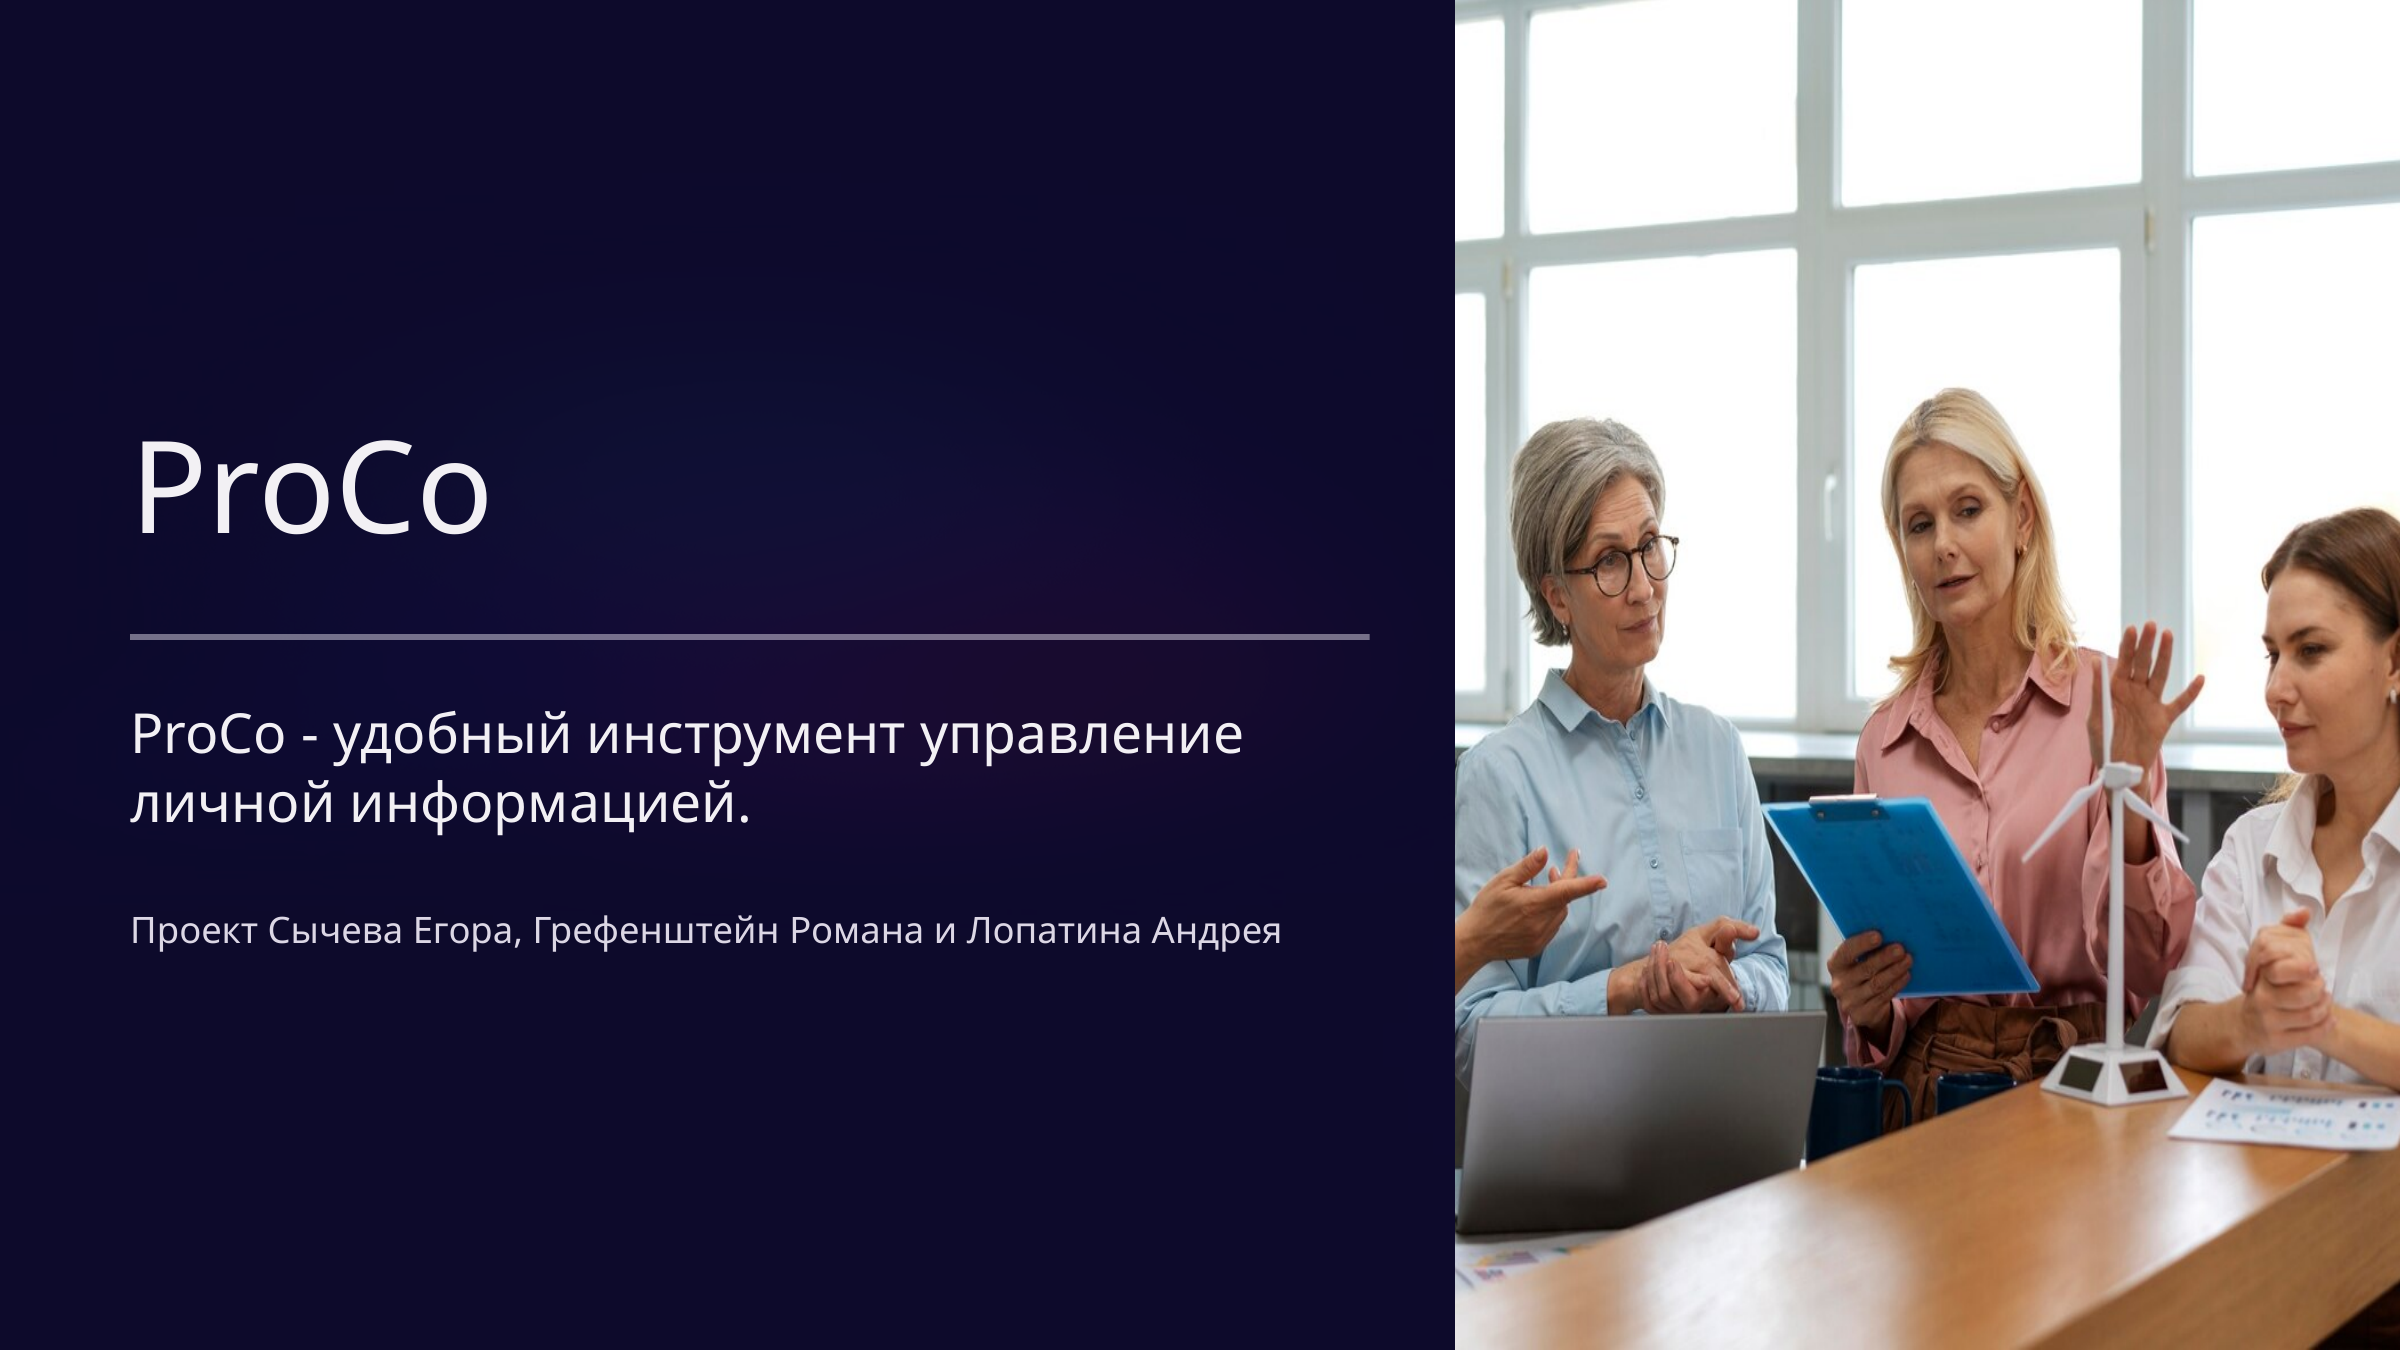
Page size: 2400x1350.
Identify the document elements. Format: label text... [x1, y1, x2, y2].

text_box Проект Сычева Егора, Грефенштейн Романа и Лопатина Андрея [130, 891, 1370, 951]
picture [1455, 0, 2400, 1350]
text_box [130, 634, 1370, 640]
text_box ProCo [130, 399, 1370, 560]
text_box ProCo - удобный инструмент управление личной информацией. [130, 695, 1370, 836]
